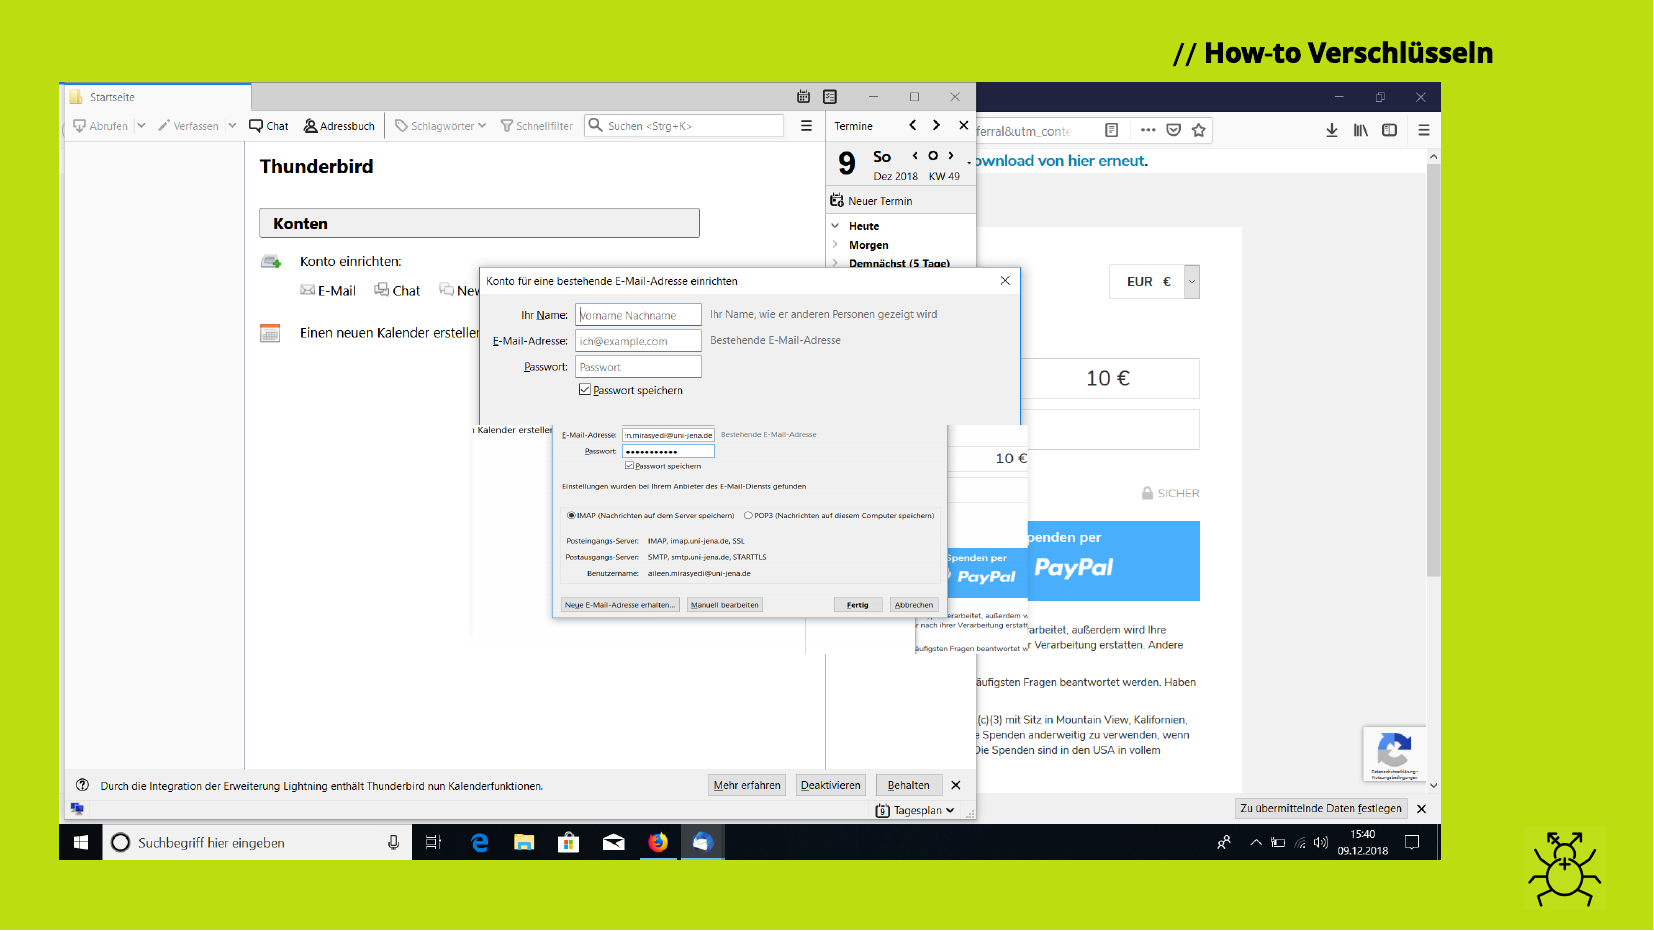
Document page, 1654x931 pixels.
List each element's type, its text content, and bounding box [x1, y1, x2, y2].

picture [1523, 826, 1607, 910]
text_box // How-to Verschlüsseln [1157, 24, 1630, 83]
picture [59, 82, 1441, 860]
